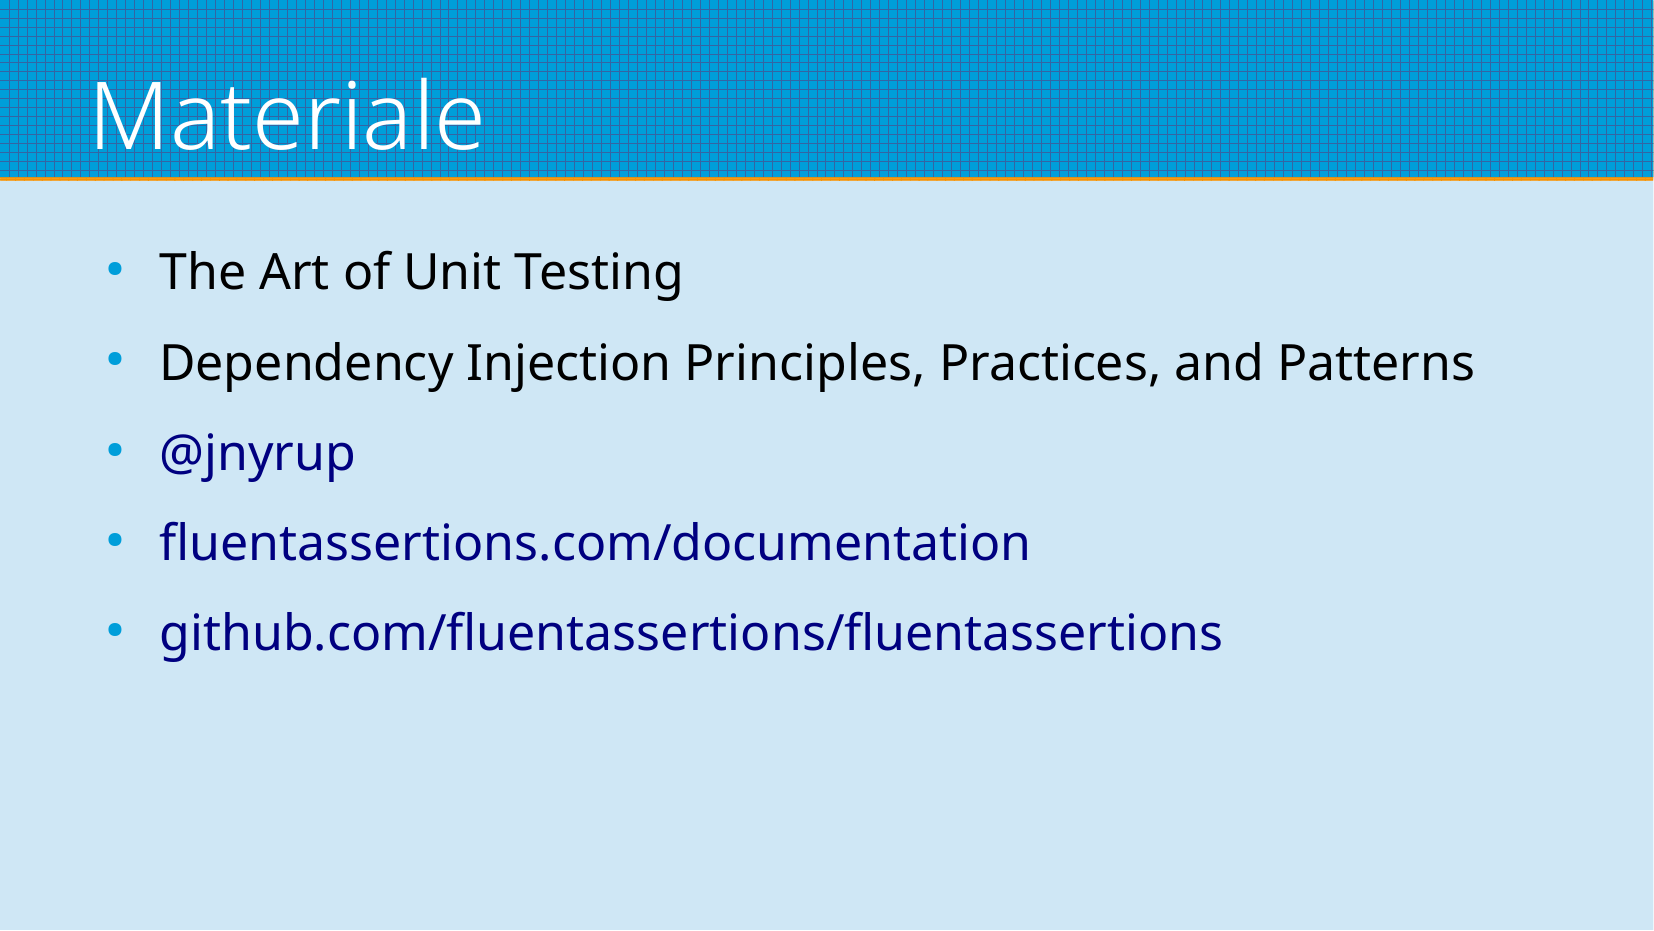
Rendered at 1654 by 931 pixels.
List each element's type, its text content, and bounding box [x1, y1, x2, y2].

title Materiale [88, 14, 1565, 178]
list The Art of Unit Testing Dependency Injection Principles, Practices, and Patterns @jnyrup fluentassertions.com/documentation github.com/fluentassertions/fluentassertions [88, 236, 1565, 813]
